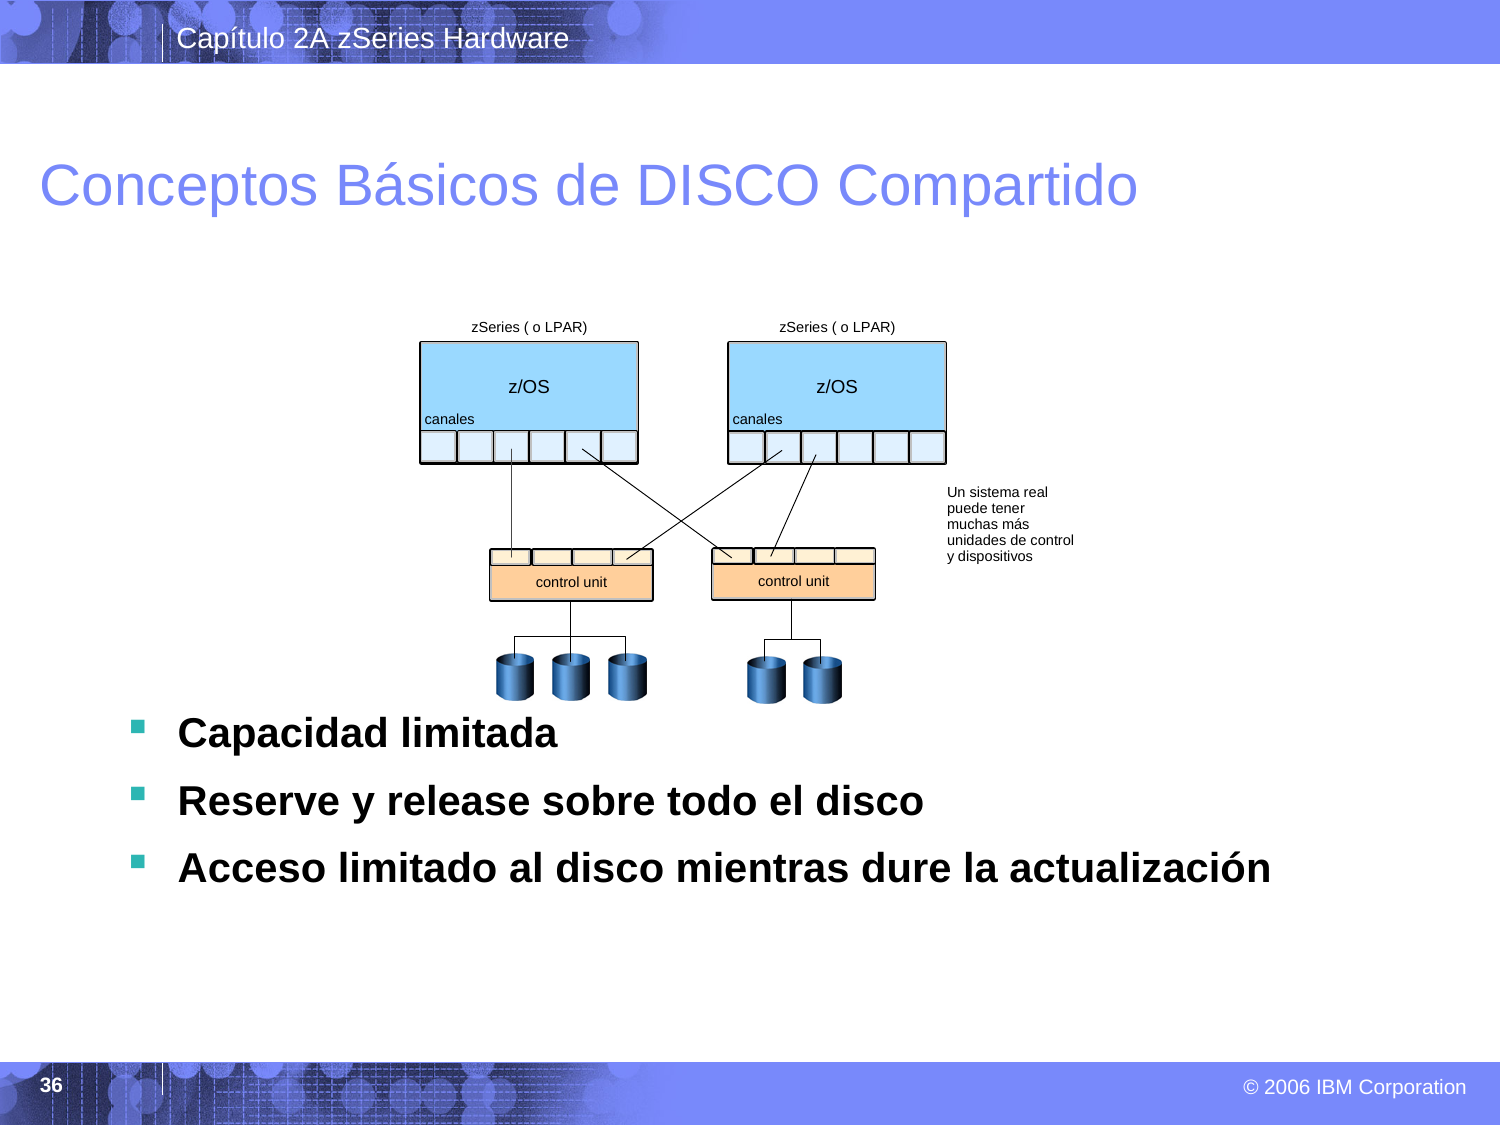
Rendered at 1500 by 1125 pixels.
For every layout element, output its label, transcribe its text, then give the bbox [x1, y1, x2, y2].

picture [0, 1063, 1500, 1125]
title Conceptos Básicos de DISCO Compartido [25, 142, 1378, 225]
chart [418, 312, 1080, 704]
list Capacidad limitada Reserve y release sobre todo el disco Acceso limitado al disco mientras dure la actualización [112, 706, 1388, 911]
picture [1, 1, 1500, 63]
